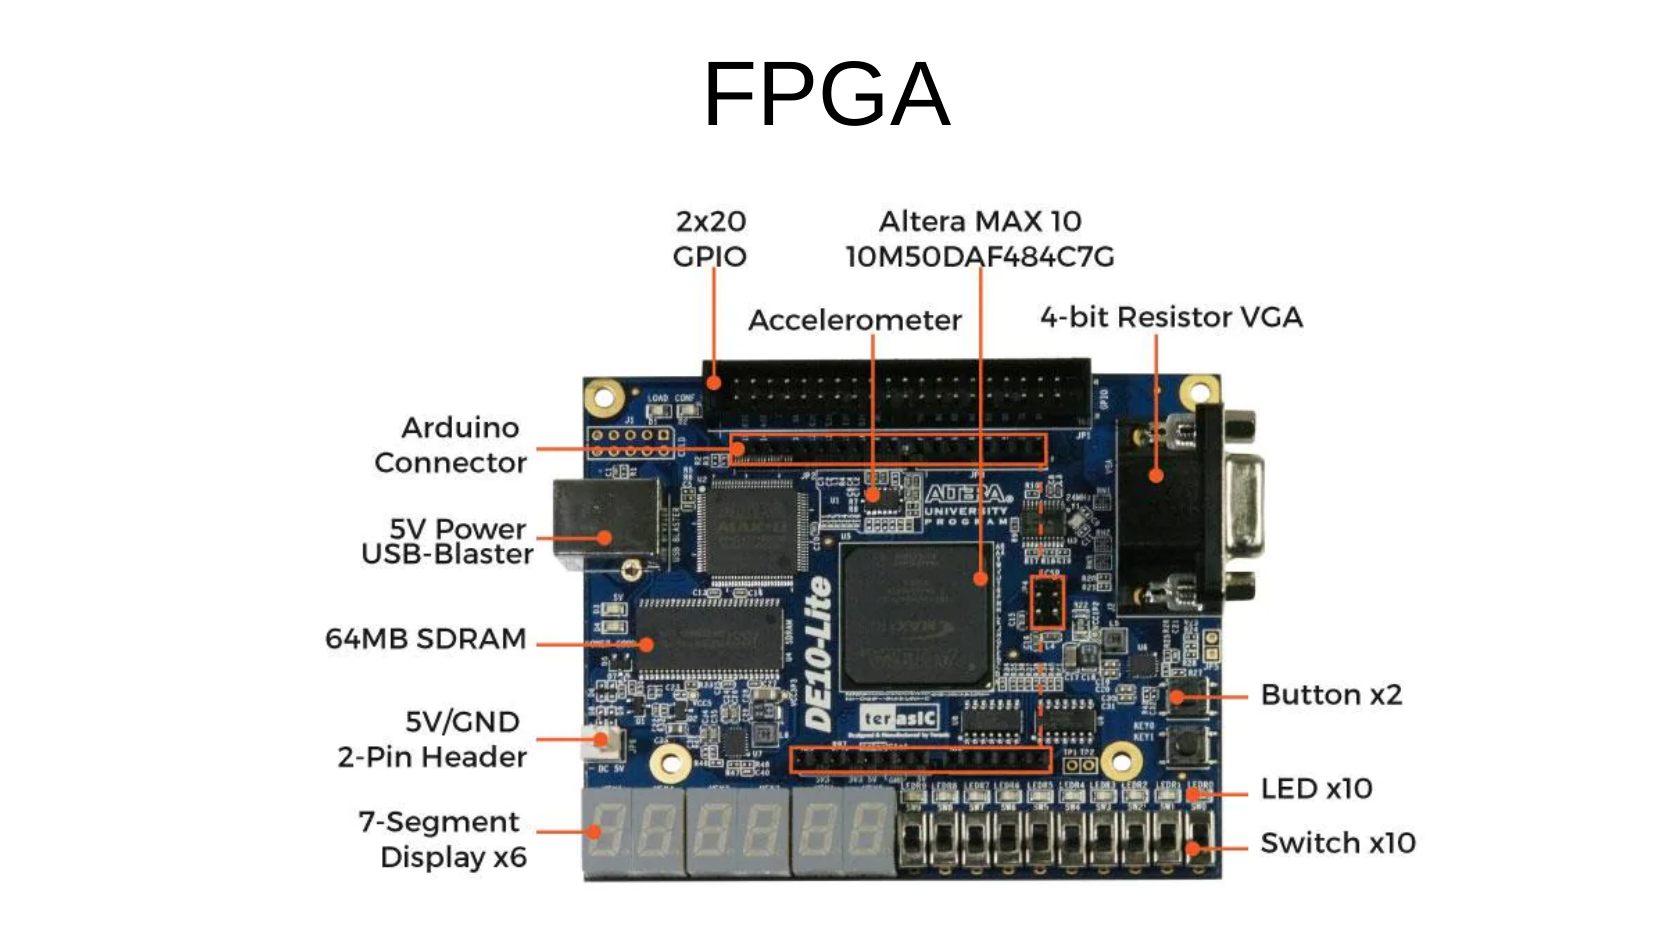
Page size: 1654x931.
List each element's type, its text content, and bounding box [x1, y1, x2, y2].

title FPGA [82, 37, 1571, 151]
picture [316, 192, 1426, 920]
